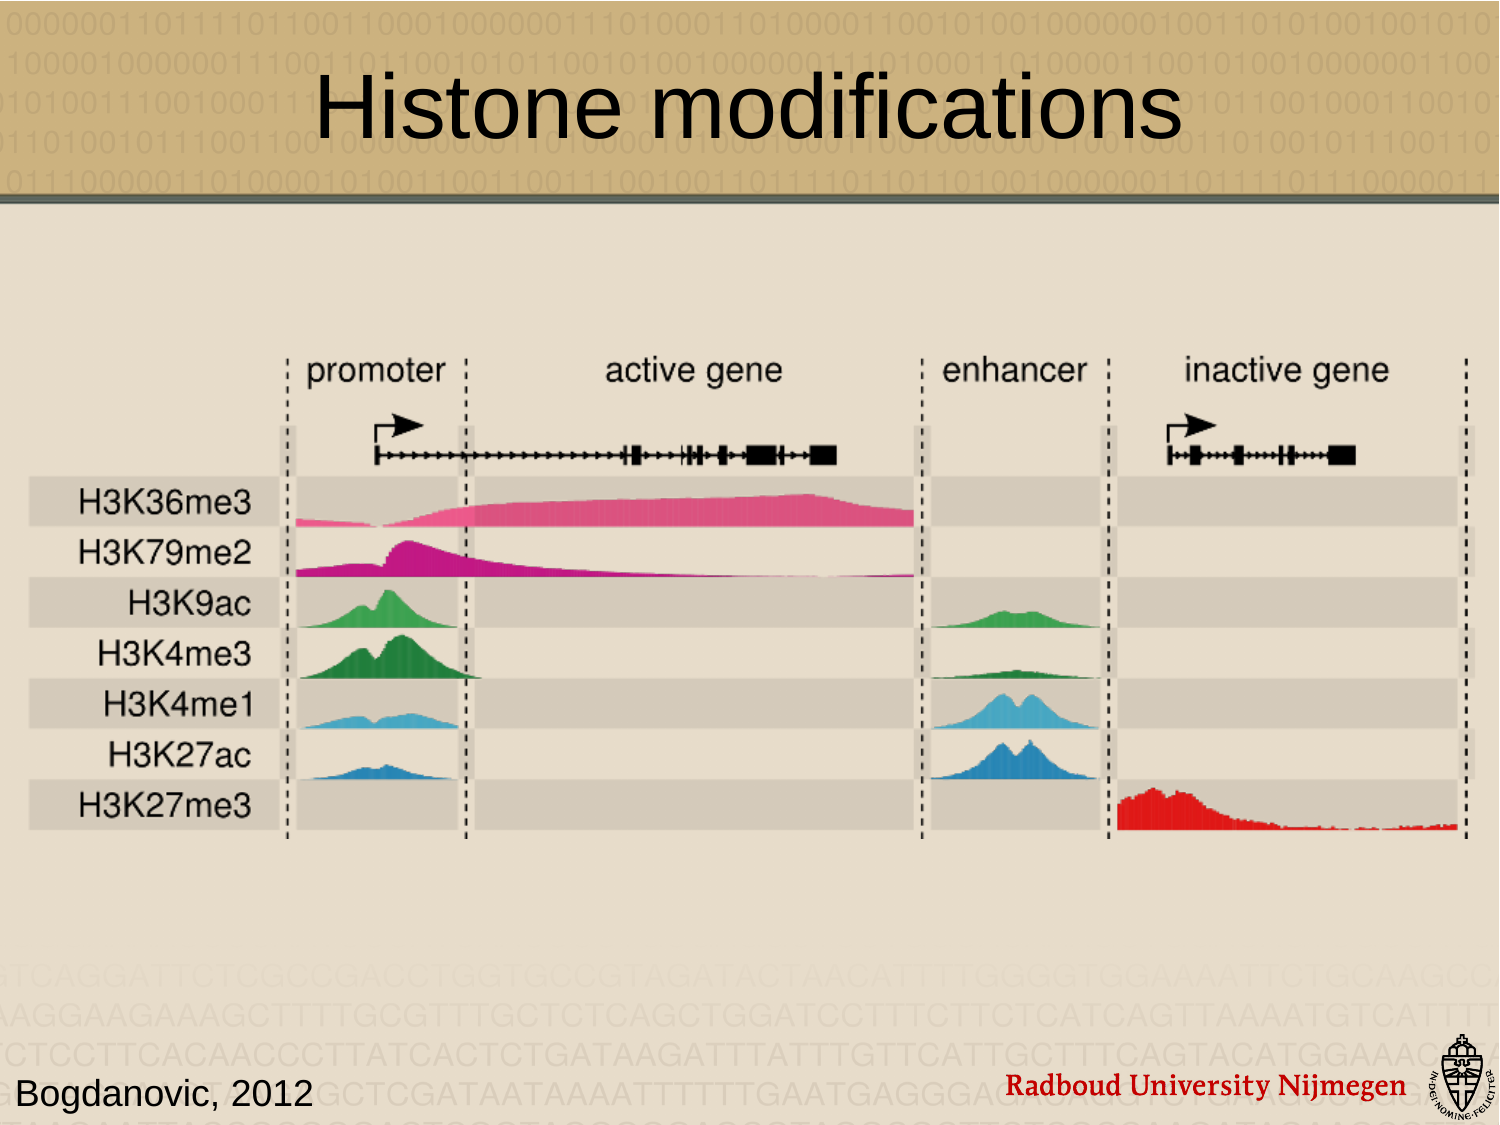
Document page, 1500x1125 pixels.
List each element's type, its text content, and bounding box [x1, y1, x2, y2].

picture [0, 1, 1500, 1125]
title Histone modifications [75, 7, 1425, 196]
text_box Bogdanovic, 2012 [0, 1061, 329, 1122]
